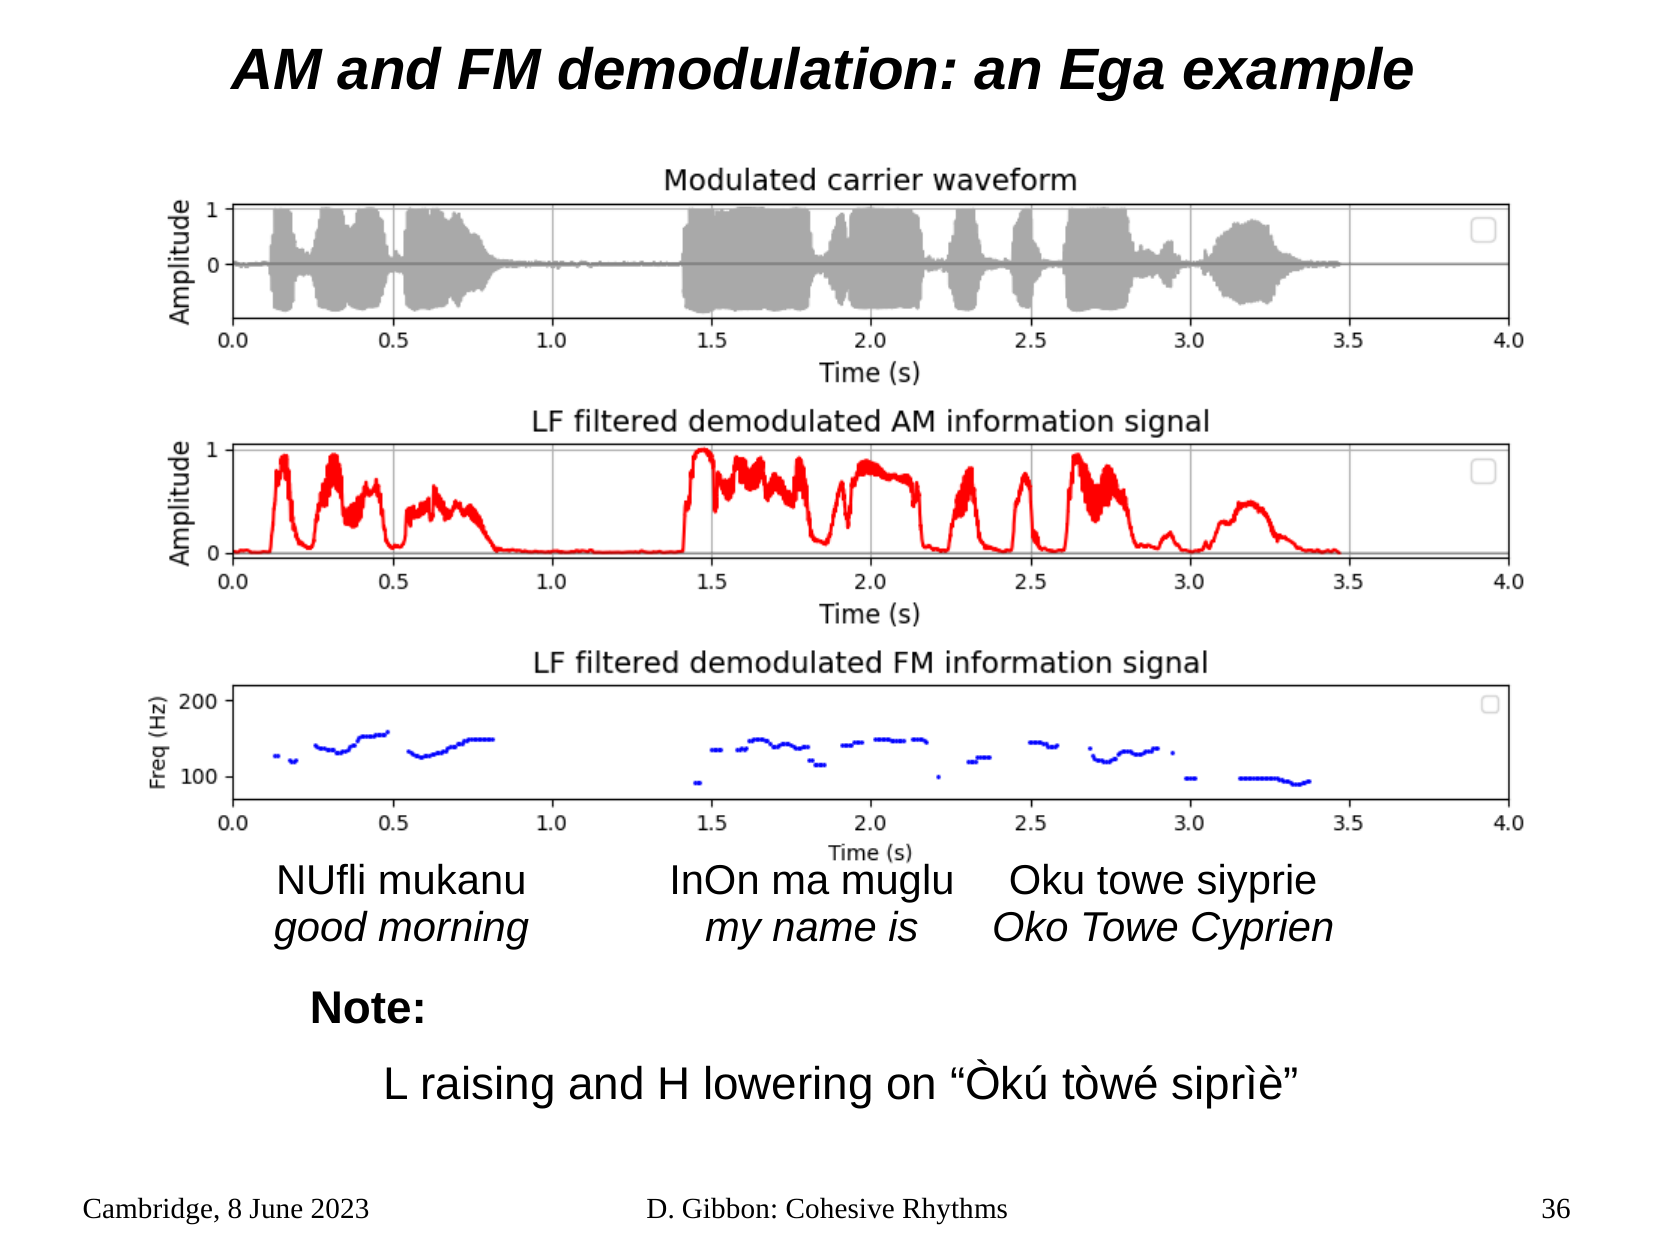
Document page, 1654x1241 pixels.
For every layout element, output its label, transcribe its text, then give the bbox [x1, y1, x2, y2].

picture [87, 147, 1588, 886]
text_box Note: L raising and H lowering on “Òkú tòwé siprìè” [295, 974, 1625, 1183]
text_box NUfli mukanu good morning [245, 849, 558, 958]
text_box Oku towe siyprie Oko Towe Cyprien [968, 849, 1359, 958]
text_box InOn ma muglu my name is [649, 849, 968, 958]
title AM and FM demodulation: an Ega example [11, 19, 1636, 119]
